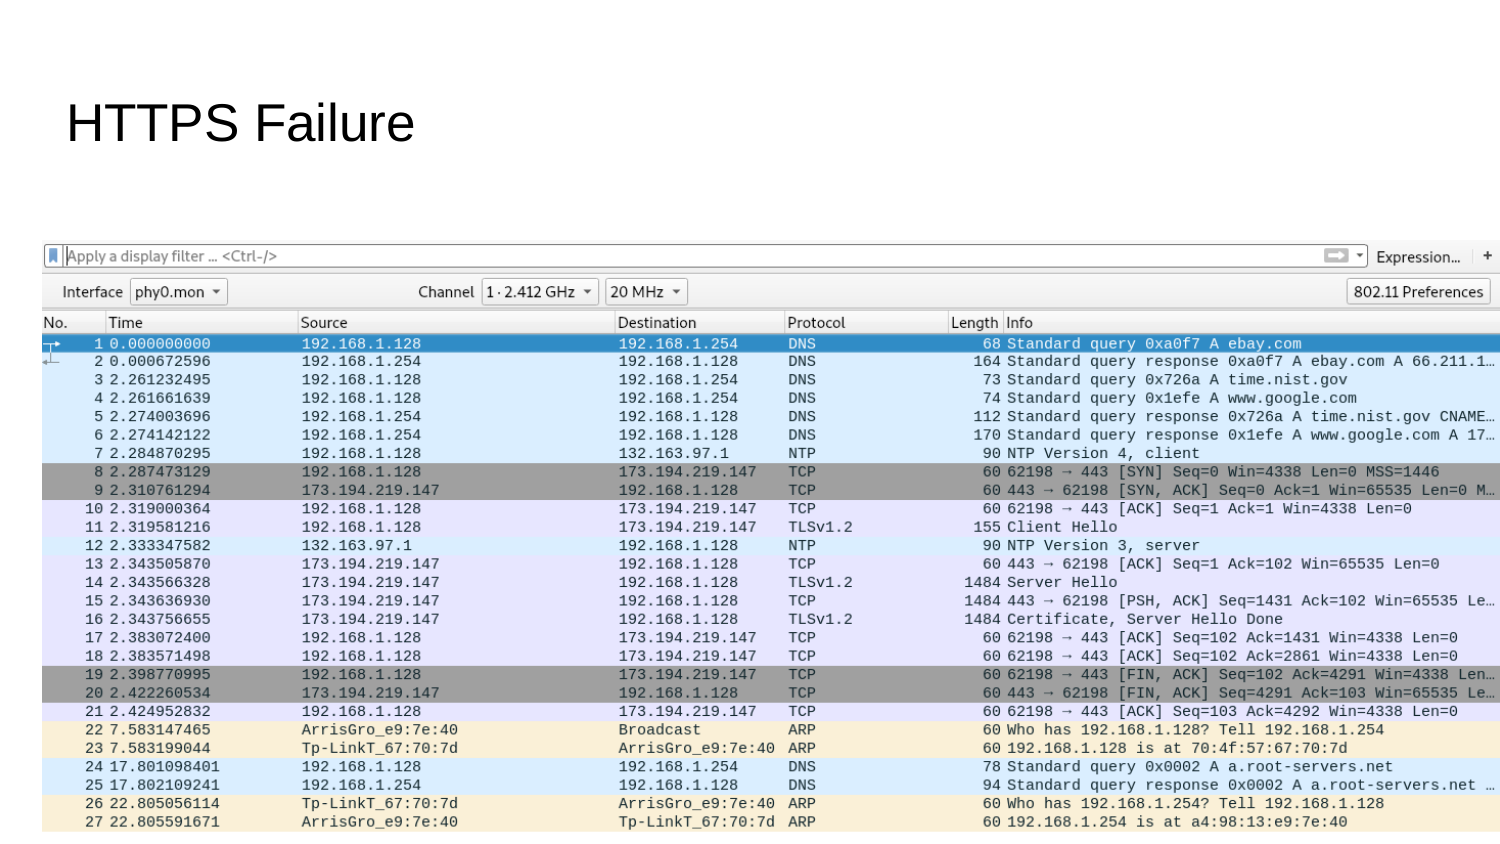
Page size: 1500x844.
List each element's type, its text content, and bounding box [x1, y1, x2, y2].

picture [42, 240, 1500, 844]
title HTTPS Failure [51, 72, 1449, 167]
